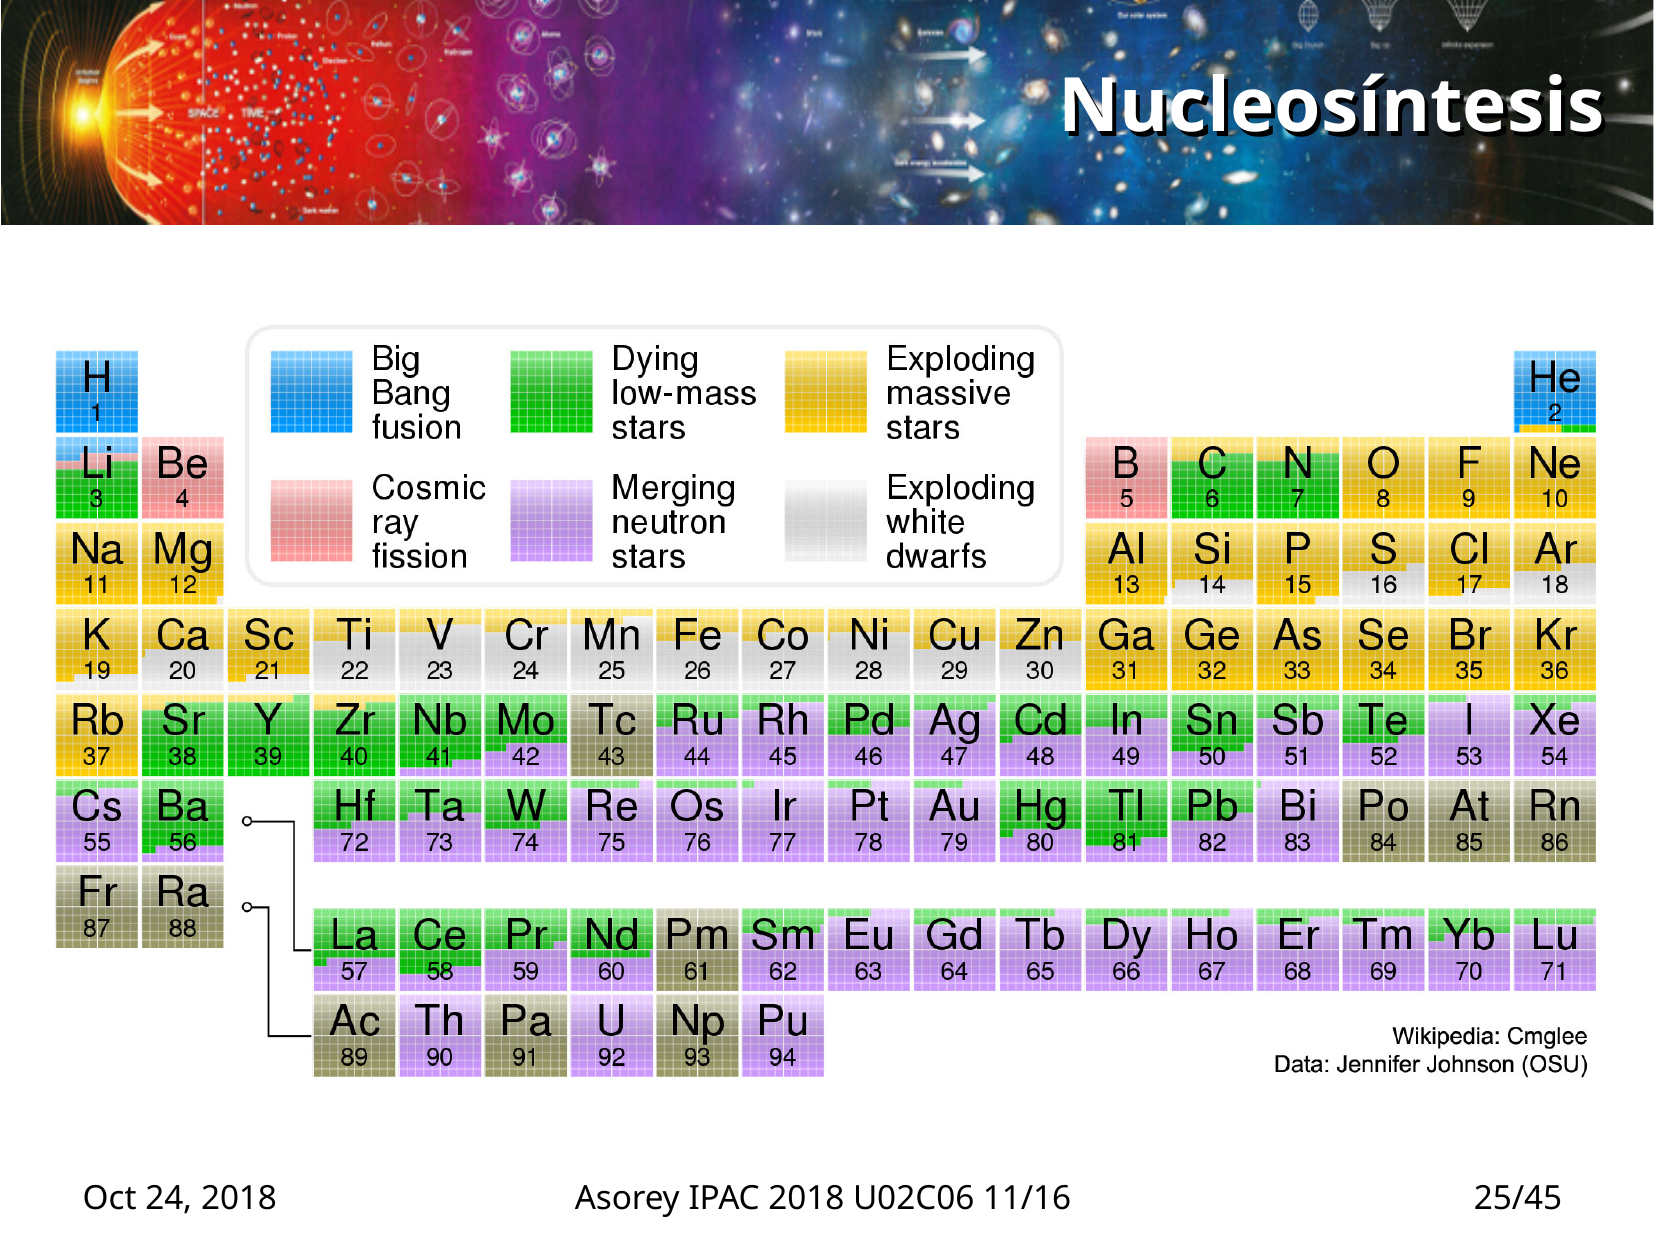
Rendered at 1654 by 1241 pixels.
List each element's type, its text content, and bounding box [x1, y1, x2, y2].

picture [1, 0, 1654, 225]
picture [45, 314, 1606, 1095]
title Nucleosíntesis [45, 15, 1606, 191]
